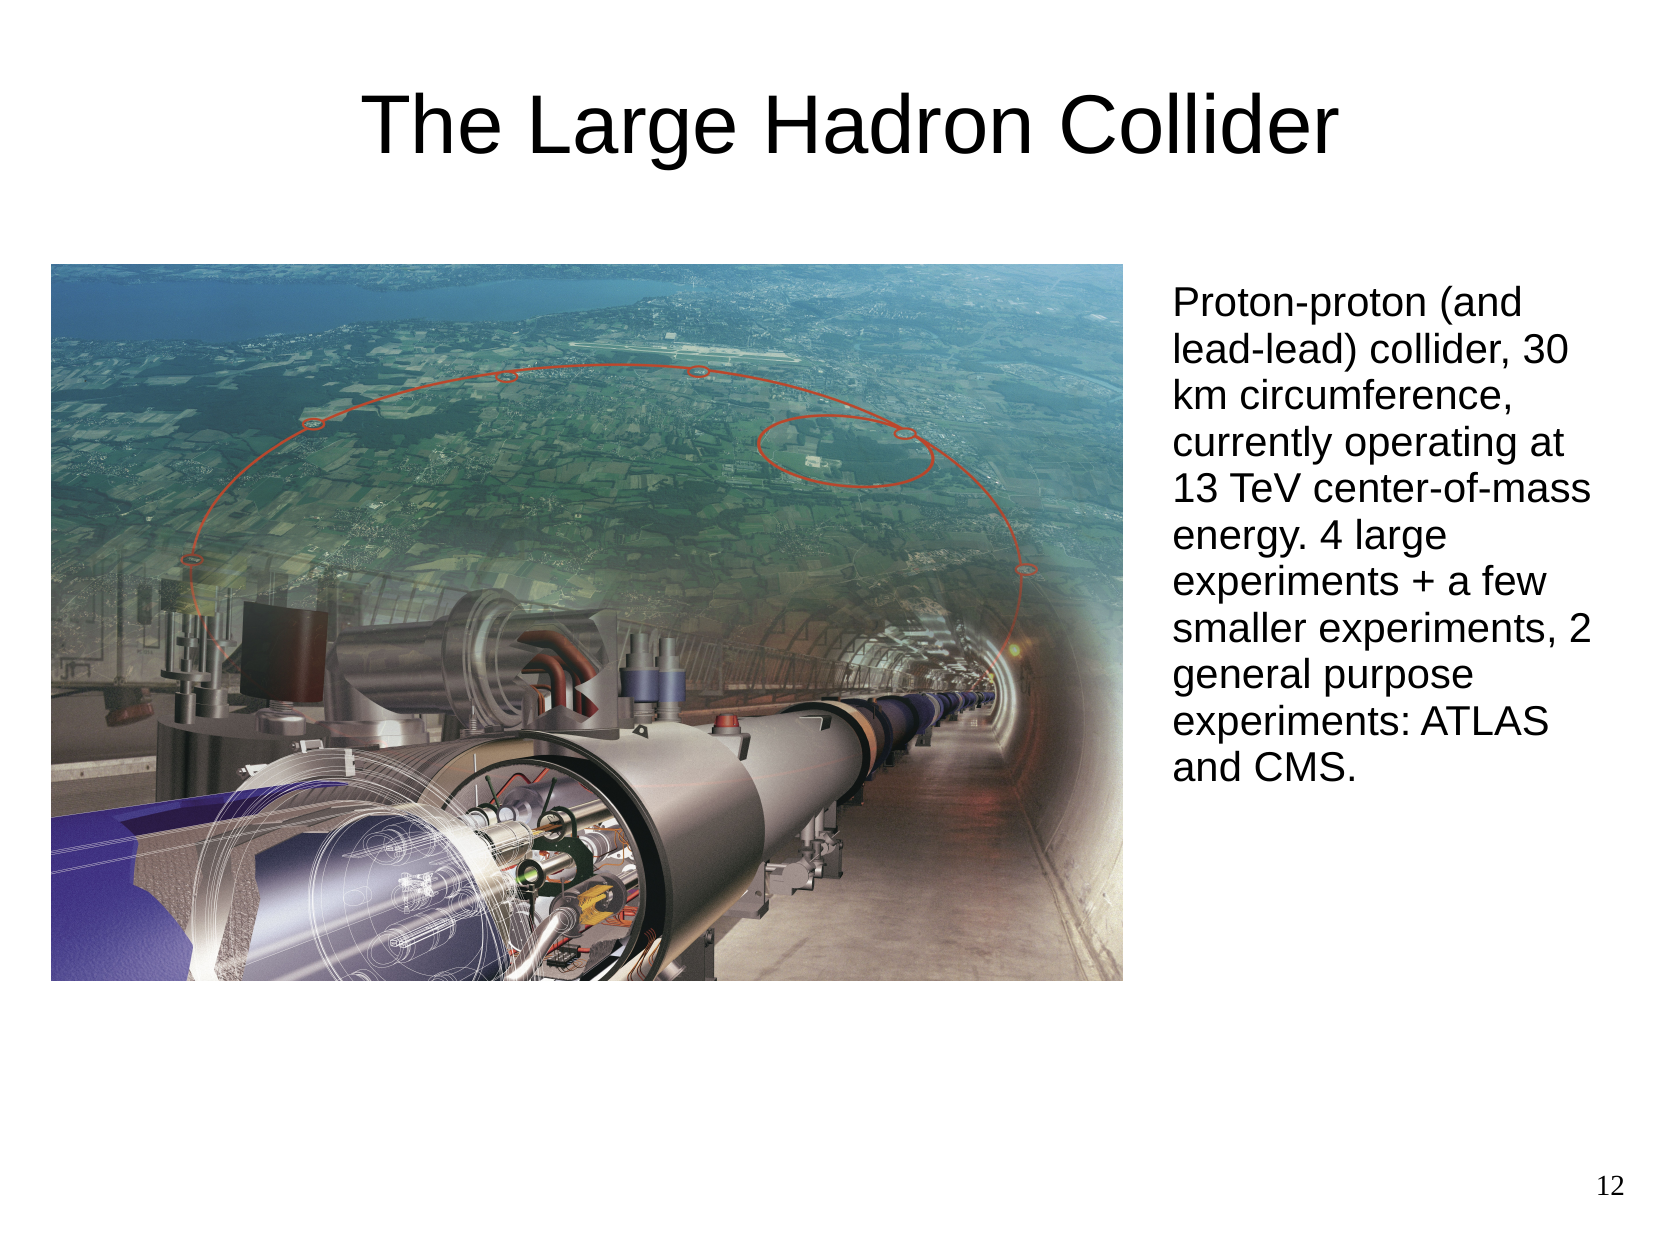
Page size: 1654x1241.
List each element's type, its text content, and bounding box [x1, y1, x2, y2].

picture [51, 264, 1123, 981]
text_box The Large Hadron Collider [82, 70, 1619, 179]
text_box Proton-proton (and lead-lead) collider, 30 km circumference, currently operating at 13 TeV center-of-mass energy. 4 large experiments + a few smaller experiments, 2 general purpose experiments: ATLAS and CMS. [1157, 271, 1619, 938]
